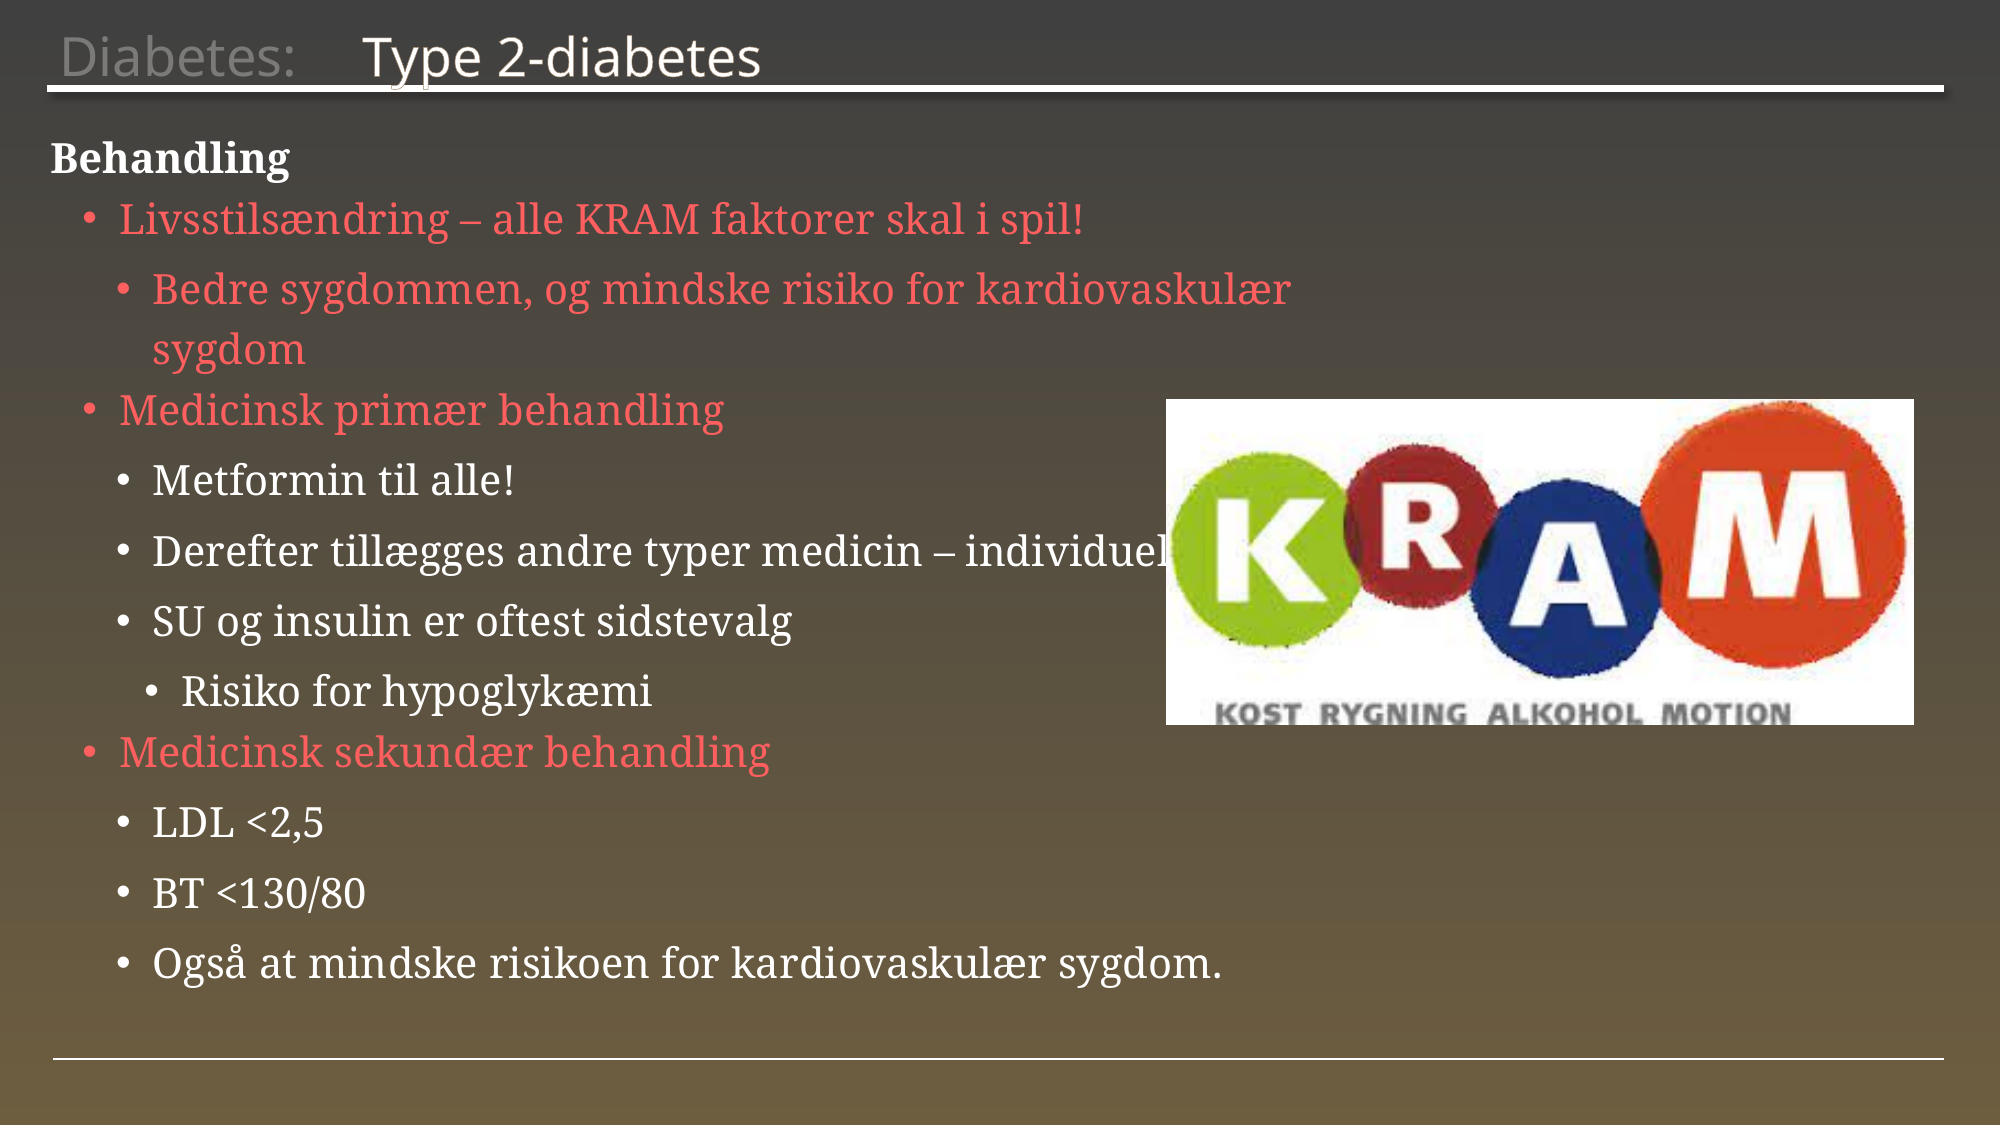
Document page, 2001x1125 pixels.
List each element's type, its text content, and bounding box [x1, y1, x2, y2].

list Behandling Livsstilsændring – alle KRAM faktorer skal i spil! Bedre sygdommen, og mindske risiko for kardiovaskulær sygdom Medicinsk primær behandling Metformin til alle! Derefter tillægges andre typer medicin – individuelt SU og insulin er oftest sidstevalg Risiko for hypoglykæmi Medicinsk sekundær behandling LDL <2,5 BT <130/80 Også at mindske risikoen for kardiovaskulær sygdom. [50, 121, 1362, 1004]
subtitle Type 2-diabetes [362, 29, 1416, 89]
picture [1166, 399, 1914, 726]
title Diabetes: [59, 29, 362, 89]
